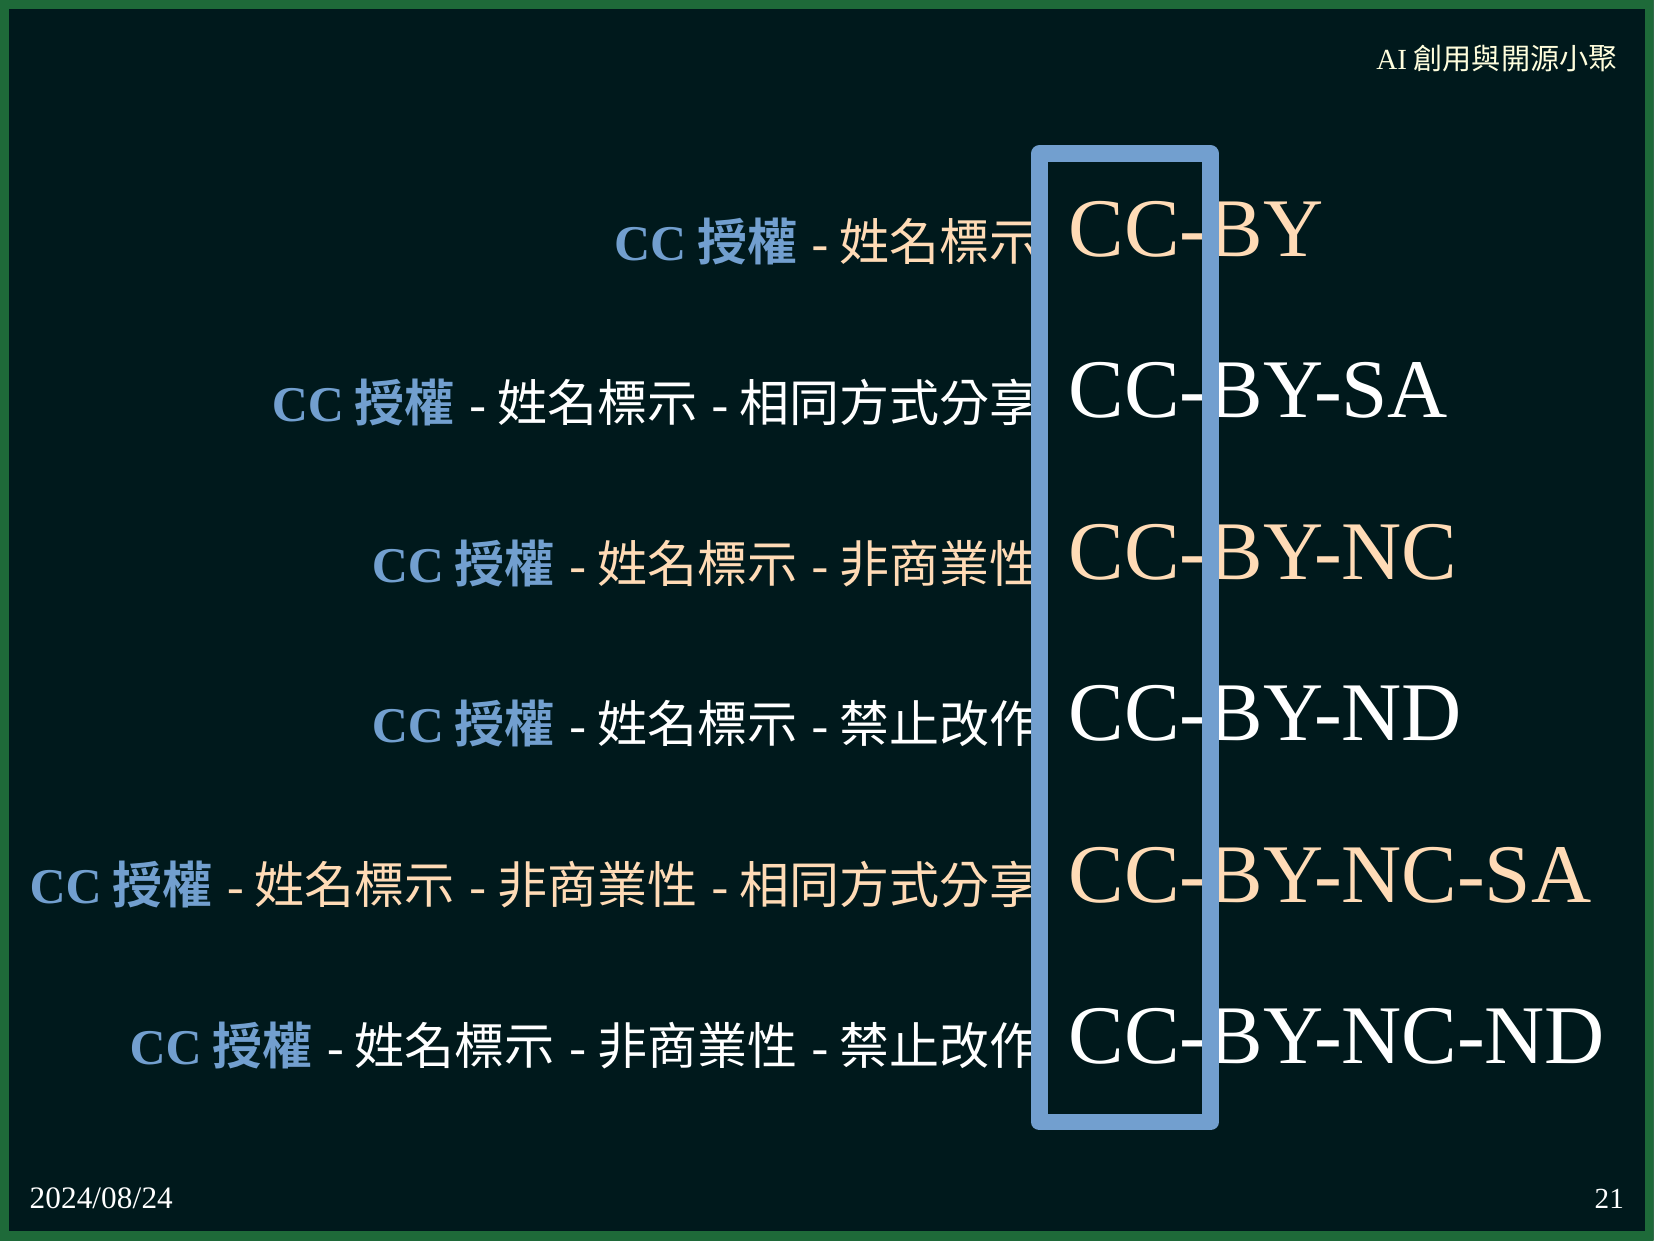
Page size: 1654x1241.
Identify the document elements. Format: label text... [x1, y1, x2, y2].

title CC-BY CC-BY-SA CC-BY-NC CC-BY-ND CC-BY-NC-SA CC-BY-NC-ND [1068, 181, 1202, 1082]
title CC授權-姓名標示 CC授權-姓名標示-相同方式分享 CC授權-姓名標示-非商業性 CC授權-姓名標示-禁止改作 CC授權-姓名標示-非商業性-相同方式分享 CC授權-姓名標示-非商業性-禁止改作 [23, 114, 1040, 1079]
title CC-BY CC-BY-SA CC-BY-NC CC-BY-ND CC-BY-NC-SA CC-BY-NC-ND [1219, 181, 1642, 1082]
